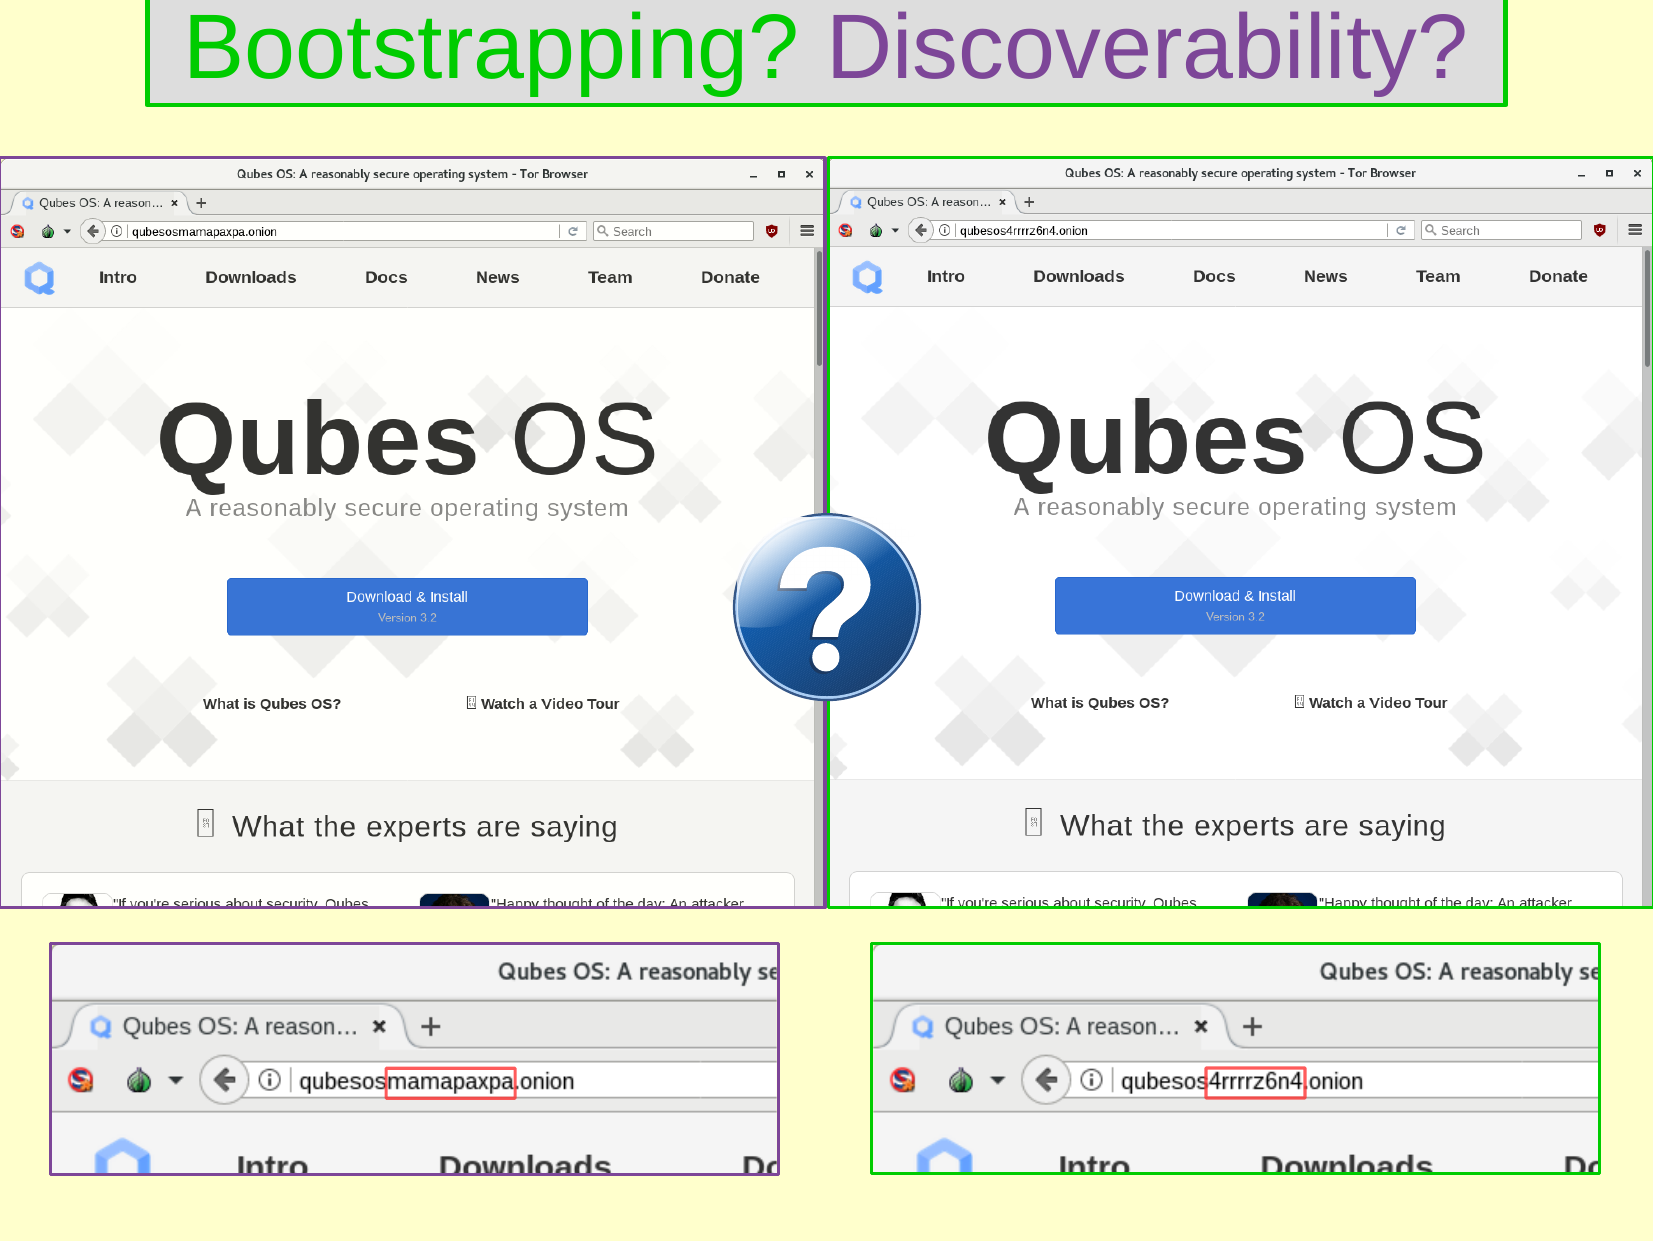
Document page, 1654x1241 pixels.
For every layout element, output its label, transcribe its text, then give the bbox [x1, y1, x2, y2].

picture [873, 945, 1599, 1173]
picture [51, 945, 777, 1174]
picture [1, 158, 1652, 907]
title Bootstrapping? Discoverability? [73, 0, 1580, 132]
